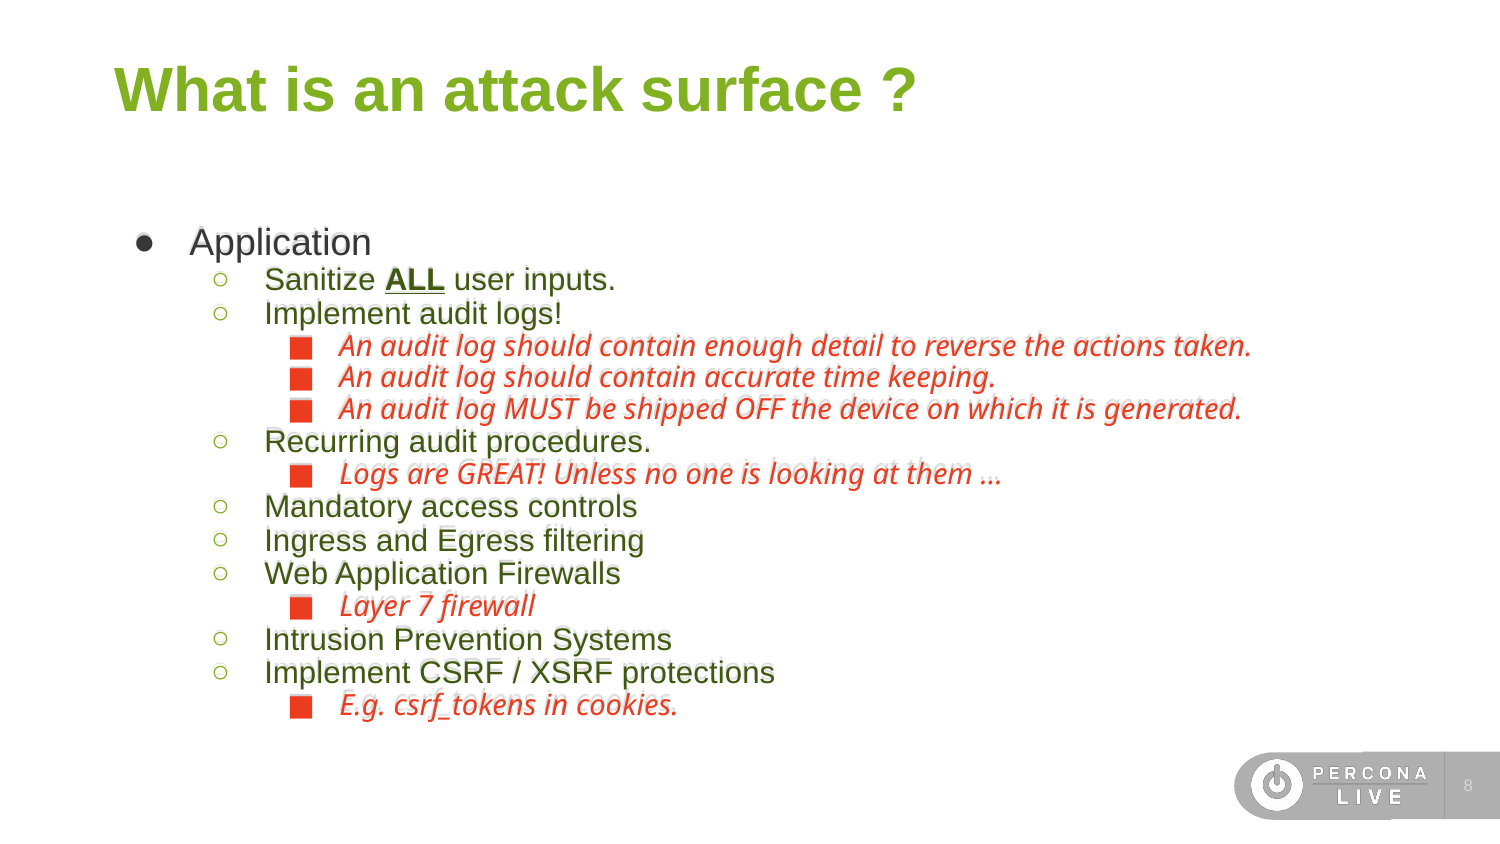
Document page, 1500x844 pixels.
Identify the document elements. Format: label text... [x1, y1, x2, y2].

title What is an attack surface ? [103, 6, 1397, 176]
picture [1251, 759, 1427, 811]
list Application Sanitize ALL user inputs. Implement audit logs! An audit log should contain enough detail to reverse the actions taken. An audit log should contain accurate time keeping. An audit log MUST be shipped OFF the device on which it is generated. Recurring audit procedures. Logs are GREAT! Unless no one is looking at them ... Mandatory access controls Ingress and Egress filtering Web Application Firewalls Layer 7 firewall Intrusion Prevention Systems Implement CSRF / XSRF protections E.g. csrf_tokens in cookies. [103, 217, 1397, 732]
